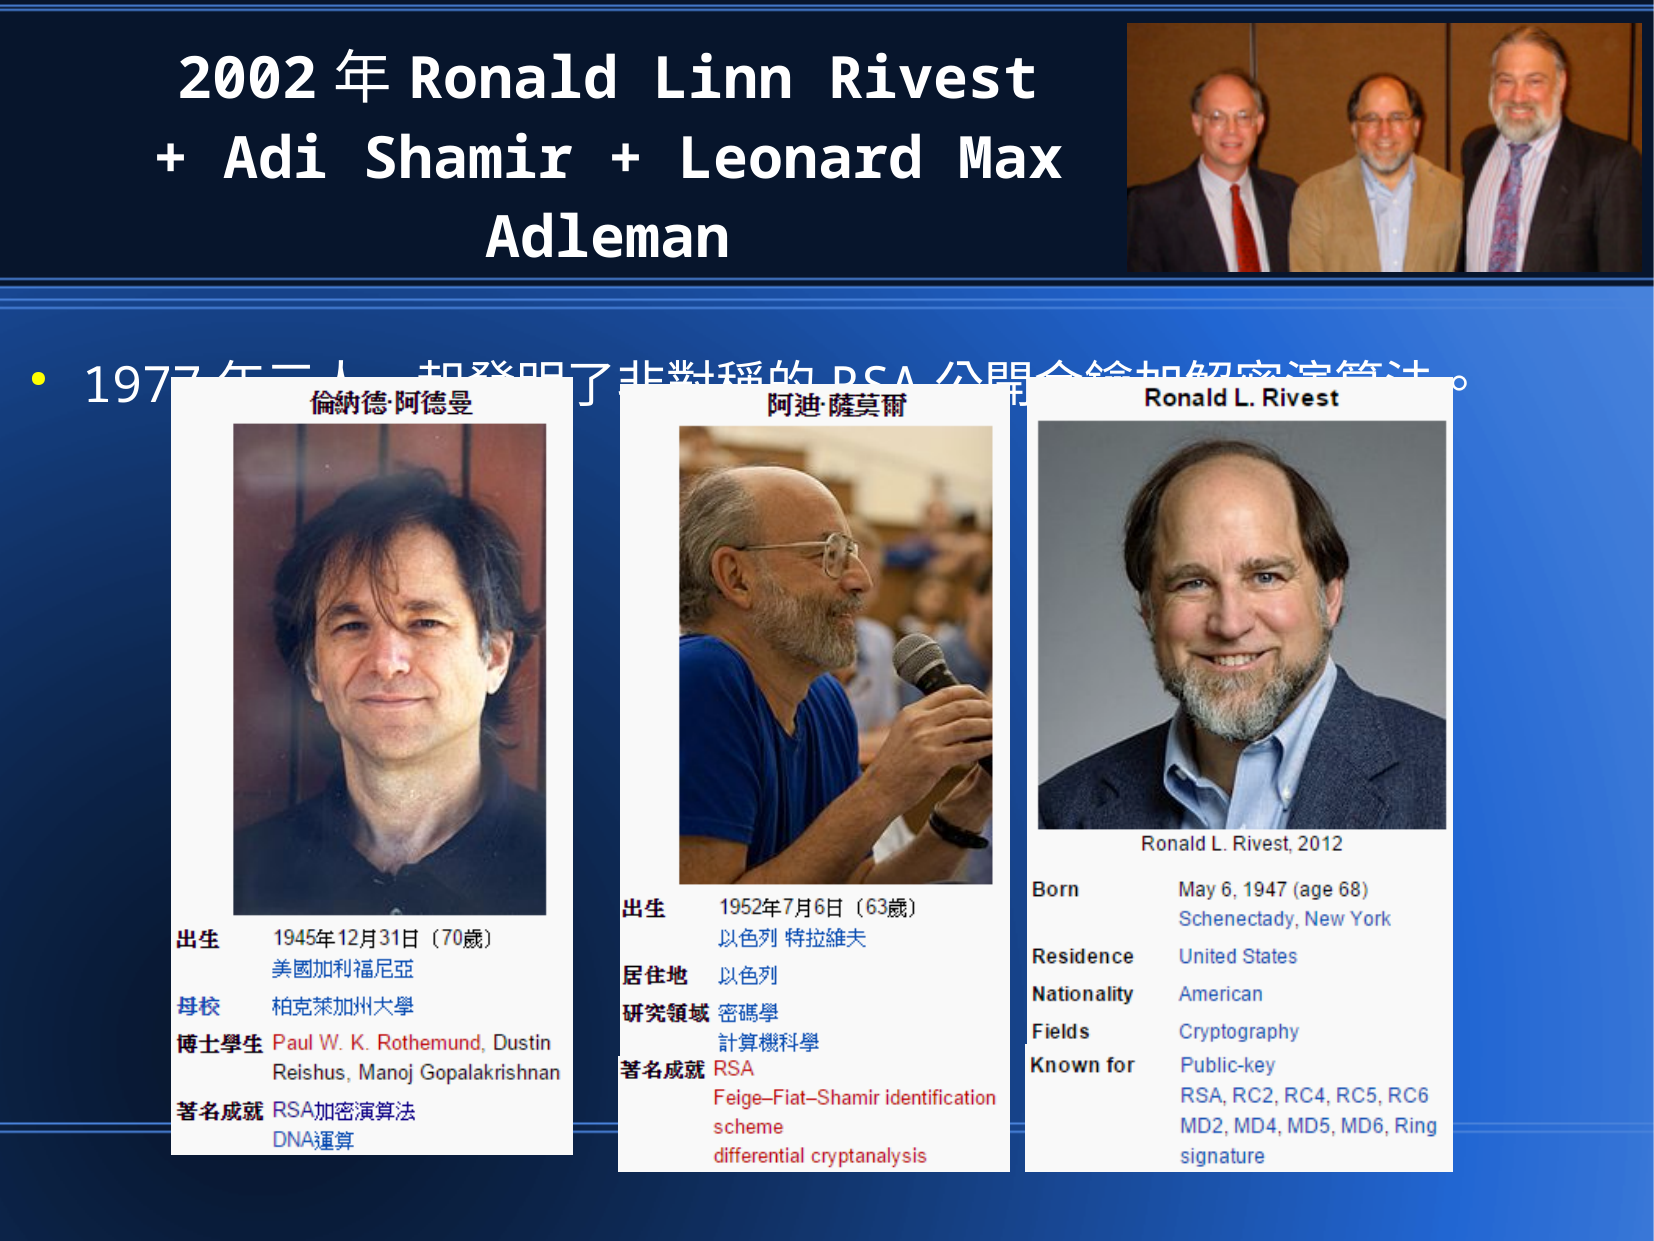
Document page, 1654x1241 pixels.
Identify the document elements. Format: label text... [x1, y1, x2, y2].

picture [0, 0, 1654, 1241]
list 1977年三人一起發明了非對稱的RSA公開金鑰加解密演算法。 [11, 307, 1560, 1123]
title 2002年Ronald Linn Rivest + Adi Shamir + Leonard Max Adleman [82, 2, 1134, 303]
